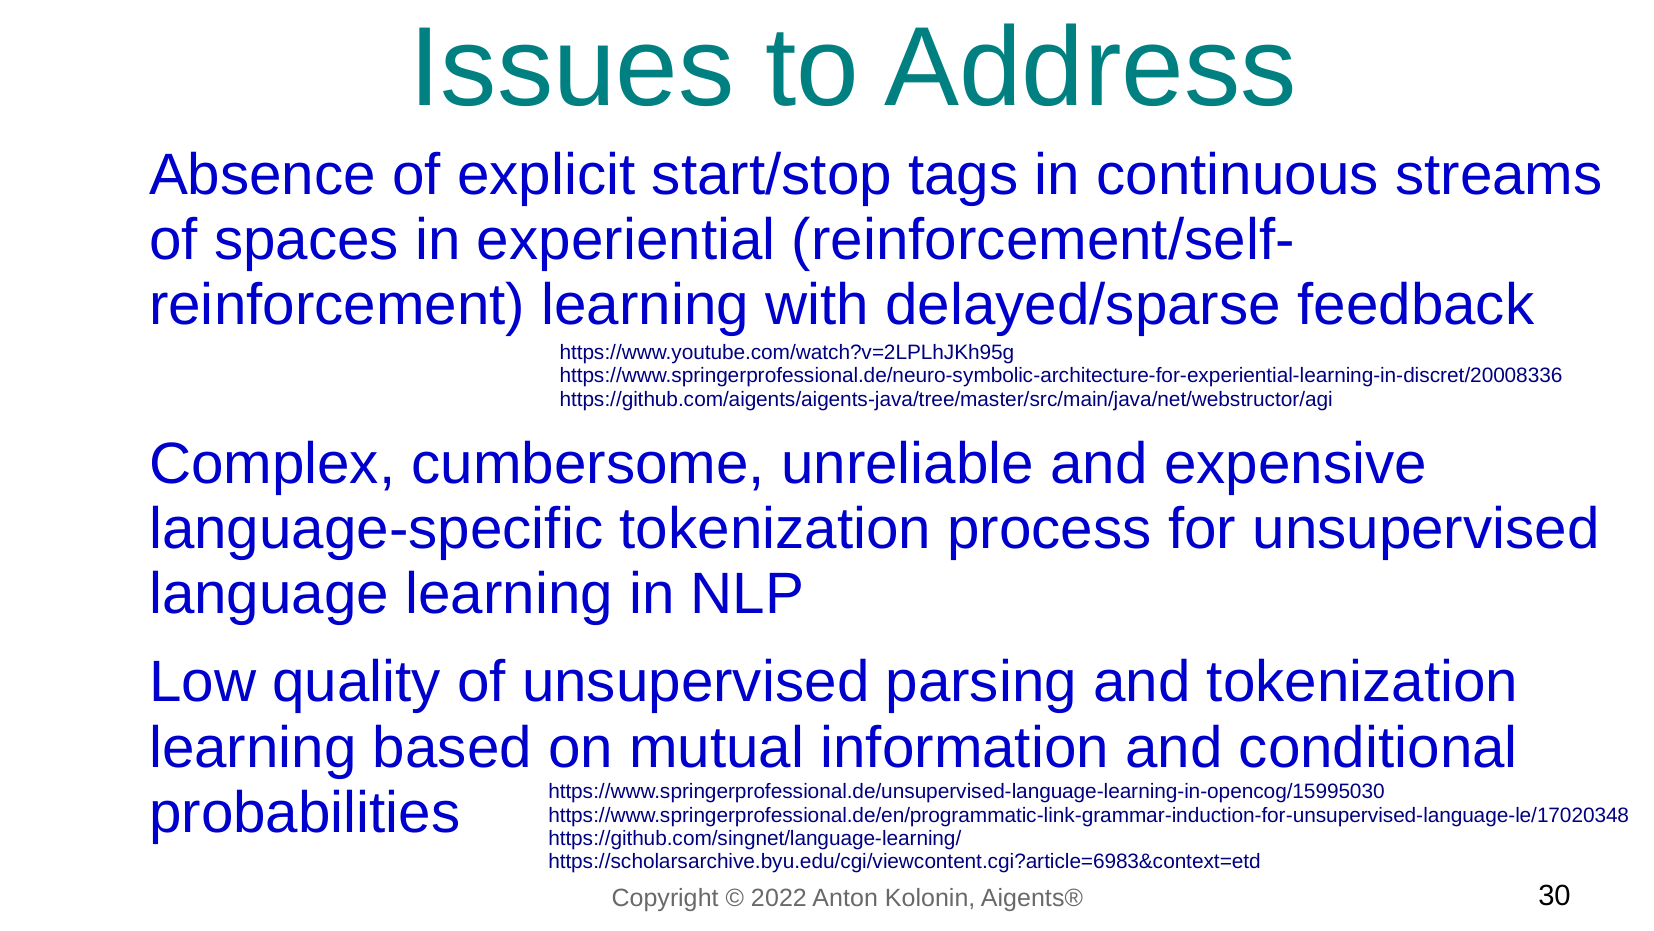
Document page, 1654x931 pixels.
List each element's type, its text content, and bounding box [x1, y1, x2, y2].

text_box https://www.springerprofessional.de/unsupervised-language-learning-in-opencog/15995030 https://www.springerprofessional.de/en/programmatic-link-grammar-induction-for-unsupervised-language-le/17020348 https://github.com/singnet/language-learning/ https://scholarsarchive.byu.edu/cgi/viewcontent.cgi?article=6983&context=etd [533, 772, 1644, 931]
text_box Absence of explicit start/stop tags in continuous streams of spaces in experiential (reinforcement/self-reinforcement) learning with delayed/sparse feedback Complex, cumbersome, unreliable and expensive language-specific tokenization process for unsupervised language learning in NLP Low quality of unsupervised parsing and tokenization learning based on mutual information and conditional probabilities [120, 113, 1619, 871]
text_box https://www.youtube.com/watch?v=2LPLhJKh95g https://www.springerprofessional.de/neuro-symbolic-architecture-for-experiential-learning-in-discret/20008336 https://github.com/aigents/aigents-java/tree/master/src/main/java/net/webstructor/agi [544, 333, 1616, 418]
text_box Issues to Address [0, 0, 1653, 135]
